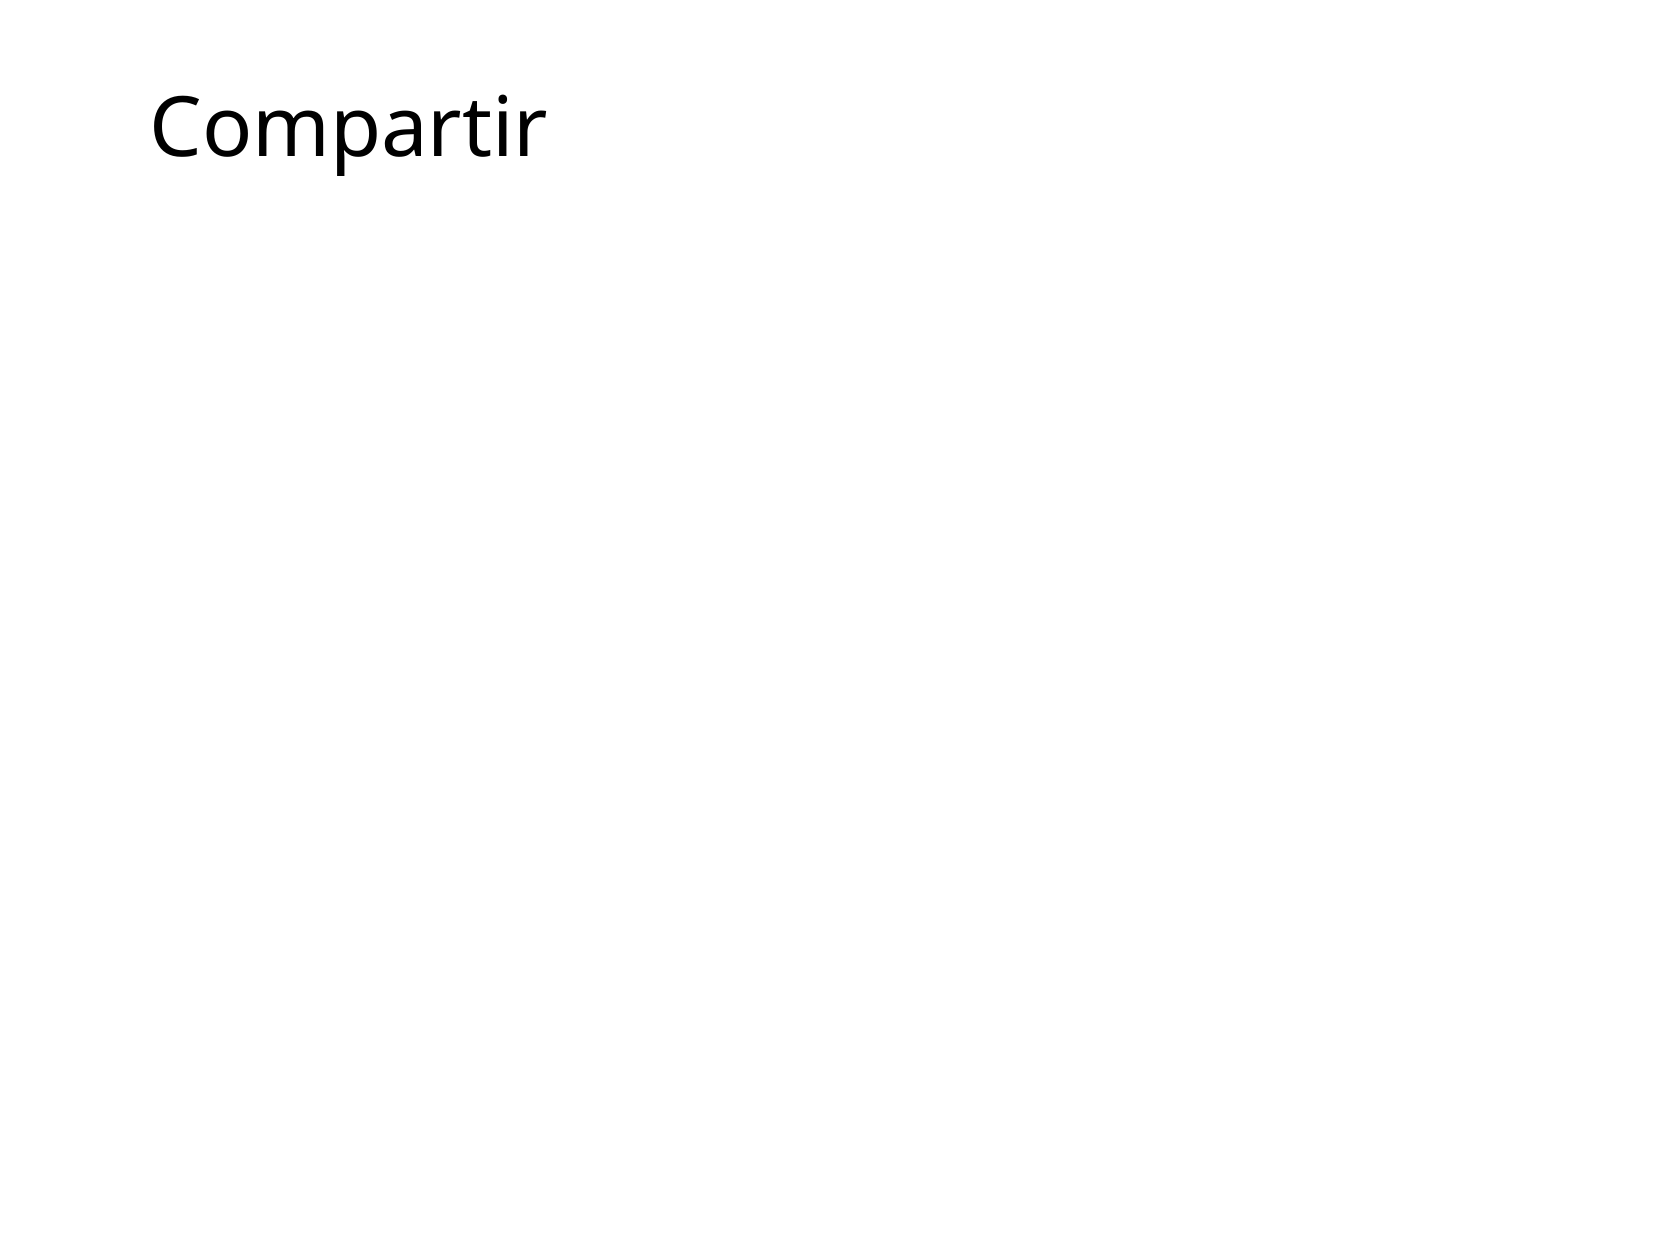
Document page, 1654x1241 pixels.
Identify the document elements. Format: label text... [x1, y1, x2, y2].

text_box Compartir [135, 60, 706, 295]
